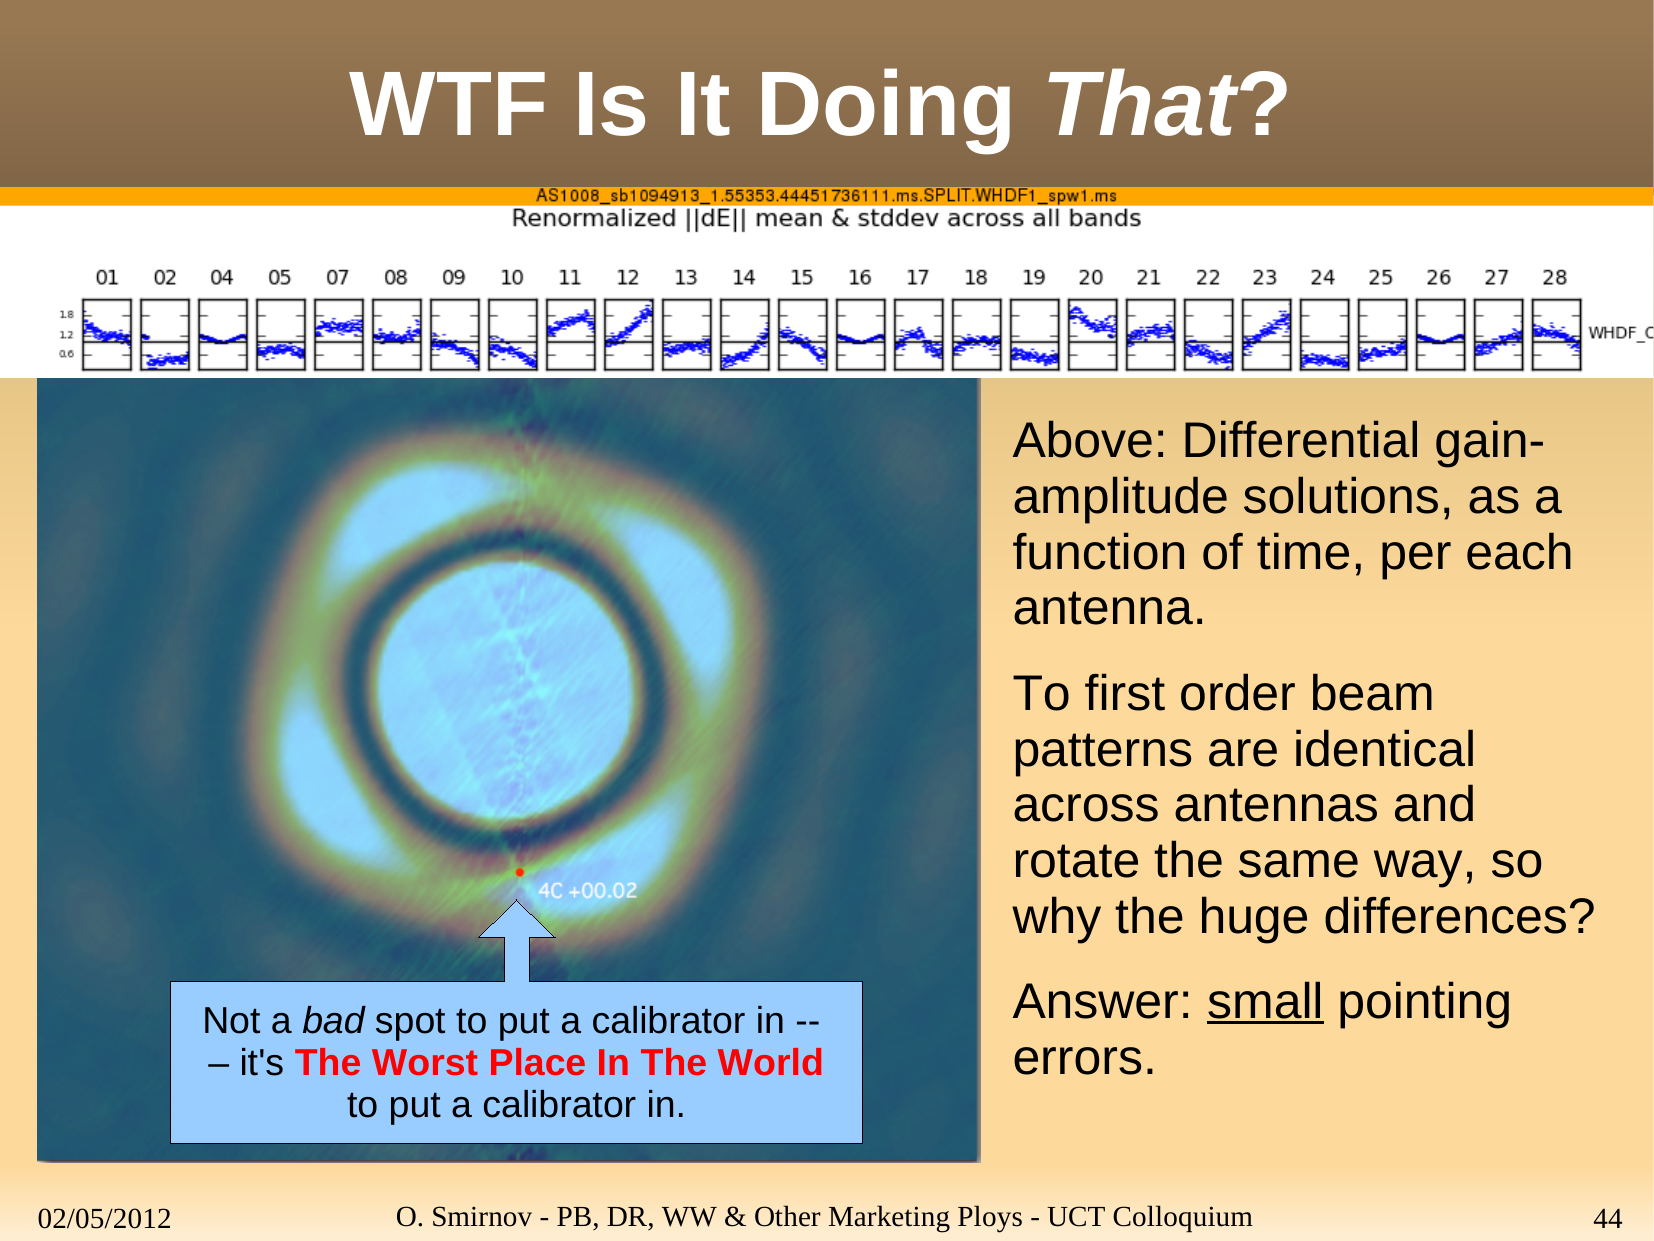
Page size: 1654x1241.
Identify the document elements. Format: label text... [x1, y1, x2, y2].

title WTF Is It Doing That? [76, 7, 1565, 187]
picture [0, 0, 1654, 1241]
text_box Not a bad spot to put a calibrator in -- – it's The Worst Place In The World to put a calibrator in. [170, 899, 863, 1144]
list Above: Differential gain-amplitude solutions, as a function of time, per each antenna. To first order beam patterns are identical across antennas and rotate the same way, so why the huge differences? Answer: small pointing errors. [1012, 412, 1601, 1104]
